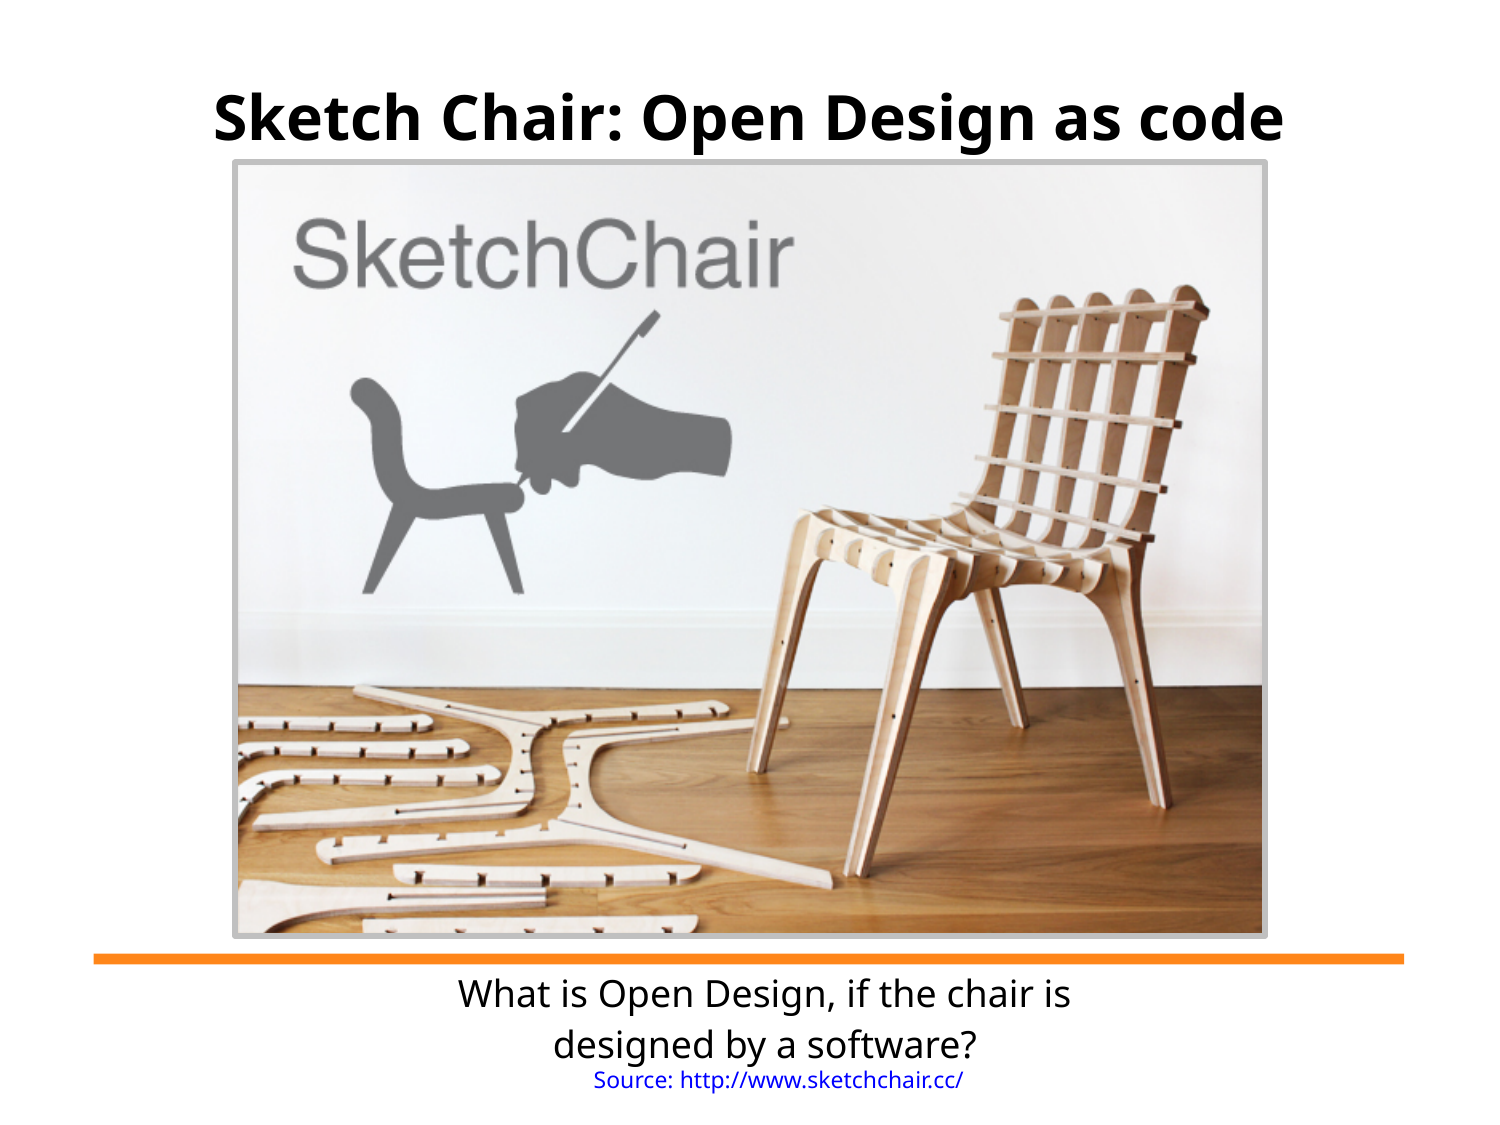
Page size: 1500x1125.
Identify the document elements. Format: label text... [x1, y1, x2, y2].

text_box What is Open Design, if the chair is designed by a software? [382, 960, 1148, 1064]
title Sketch Chair: Open Design as code [75, 44, 1426, 188]
text_box Source: http://www.sketchchair.cc/ [578, 1056, 922, 1098]
picture [0, 0, 1500, 1125]
